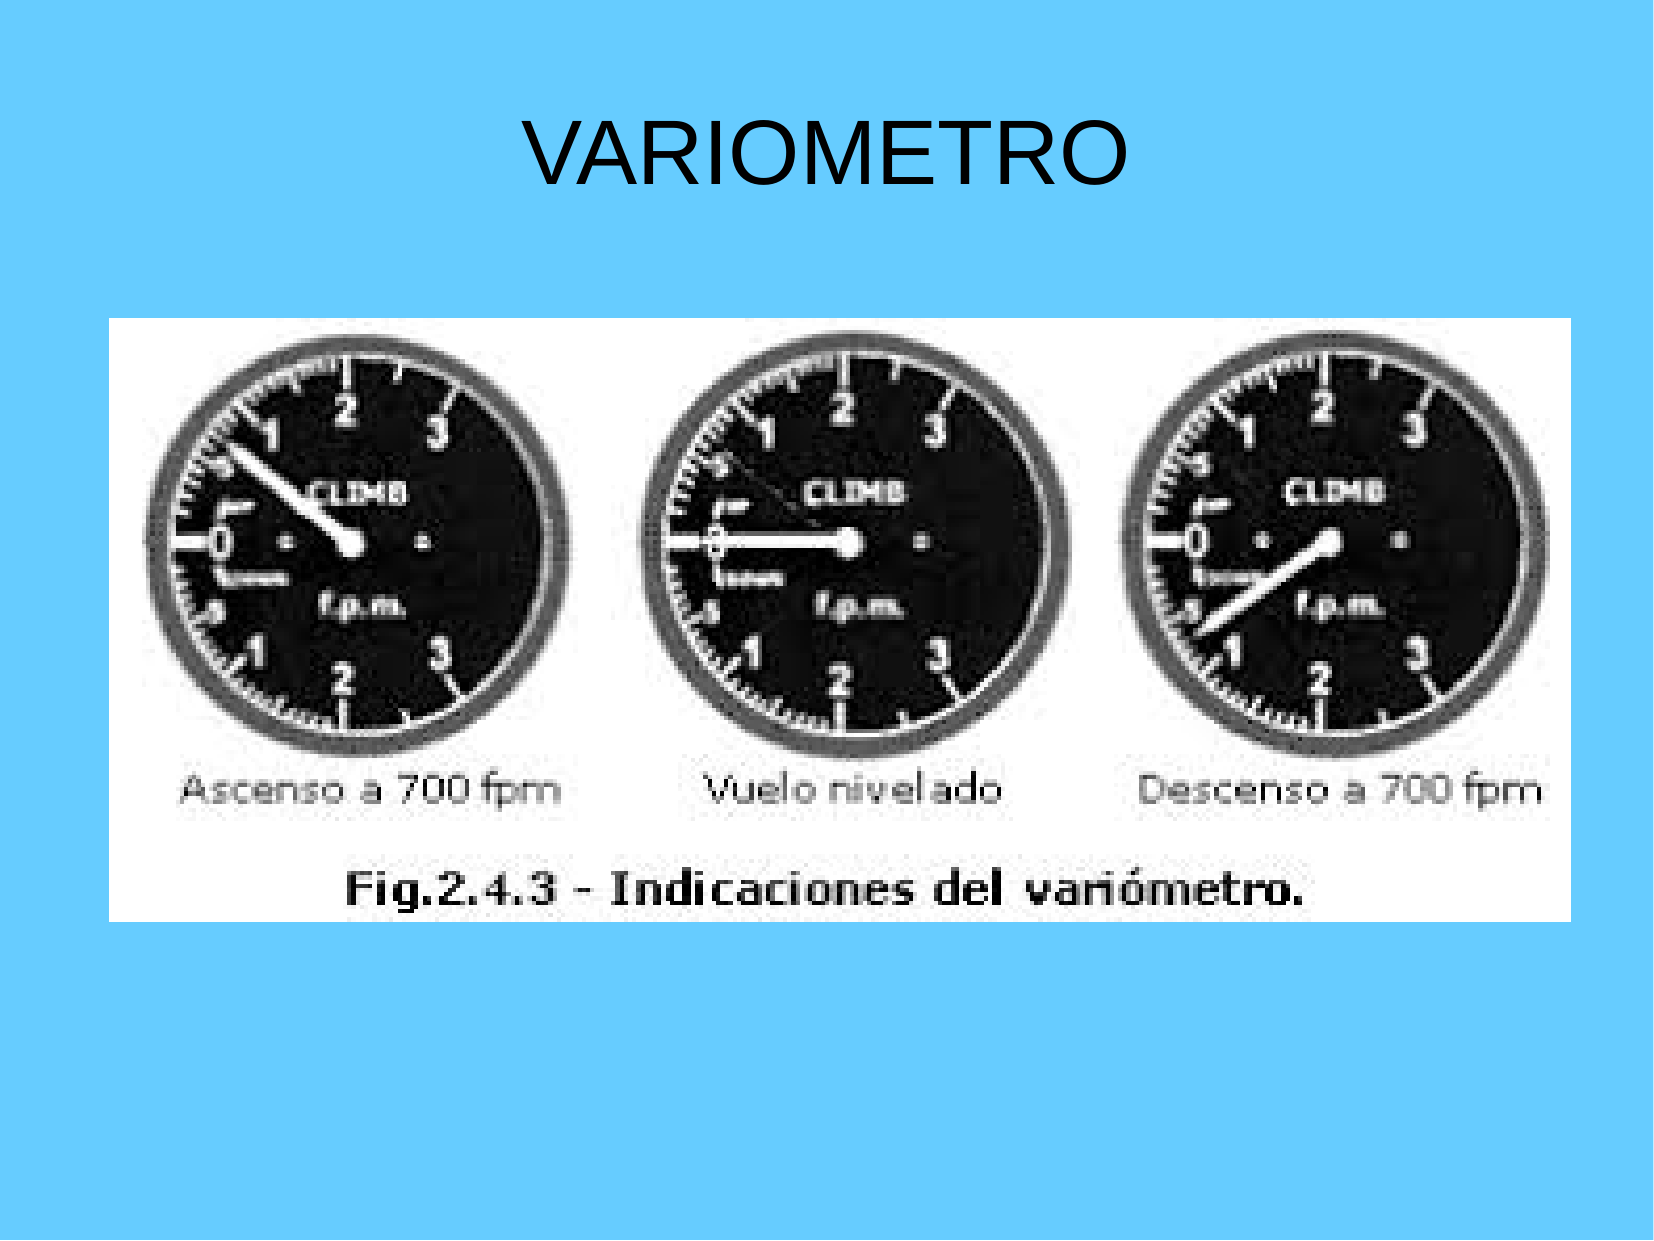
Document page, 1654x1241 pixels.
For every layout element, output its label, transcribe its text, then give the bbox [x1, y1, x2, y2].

title VARIOMETRO [82, 49, 1571, 257]
picture [109, 318, 1571, 922]
